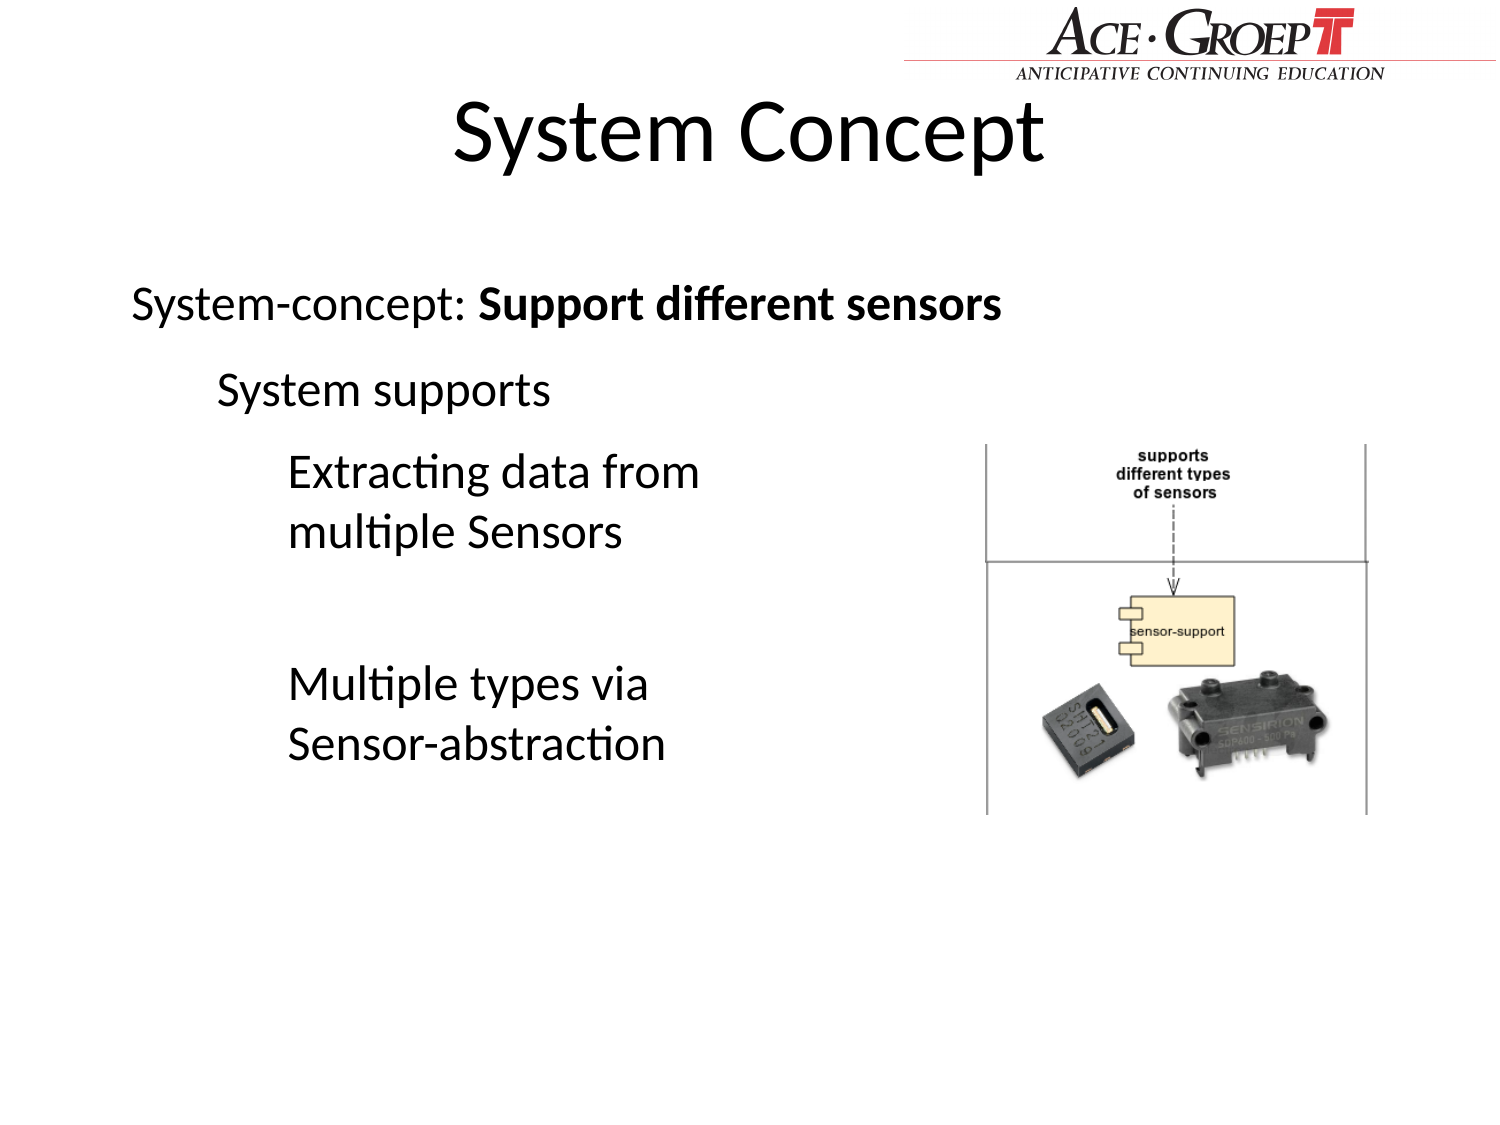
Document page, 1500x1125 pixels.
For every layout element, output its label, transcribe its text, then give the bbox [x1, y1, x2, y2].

title System Concept [75, 45, 1425, 233]
list System-concept: Support different sensors System supports Extracting data from multiple Sensors Multiple types via Sensor-abstraction [60, 262, 1411, 1006]
picture [985, 444, 1369, 815]
picture [904, 7, 1496, 80]
